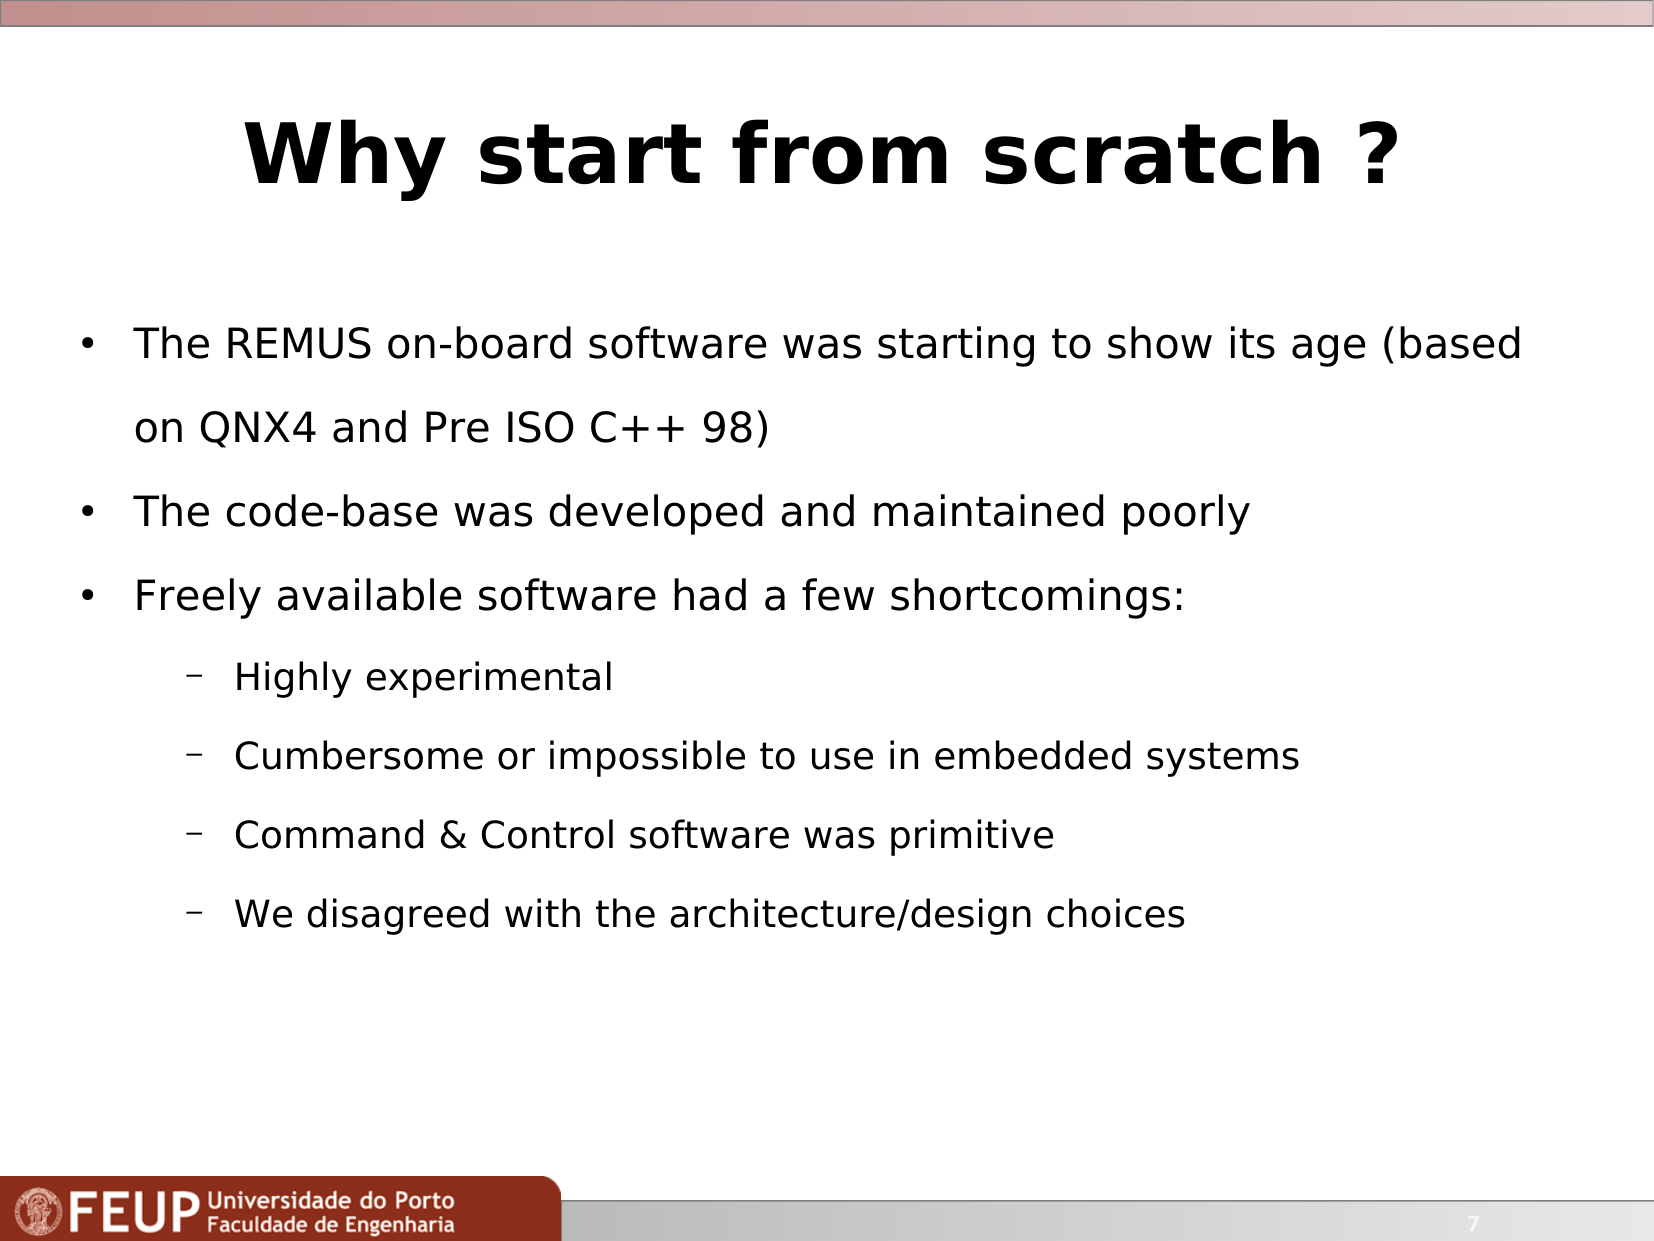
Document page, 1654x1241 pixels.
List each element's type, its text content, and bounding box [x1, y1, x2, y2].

picture [0, 1176, 561, 1241]
title Why start from scratch ? [64, 70, 1582, 239]
list The REMUS on-board software was starting to show its age (based on QNX4 and Pre ISO C++ 98) The code-base was developed and maintained poorly Freely available software had a few shortcomings: Highly experimental Cumbersome or impossible to use in embedded systems Command & Control software was primitive We disagreed with the architecture/design choices [62, 319, 1589, 1040]
